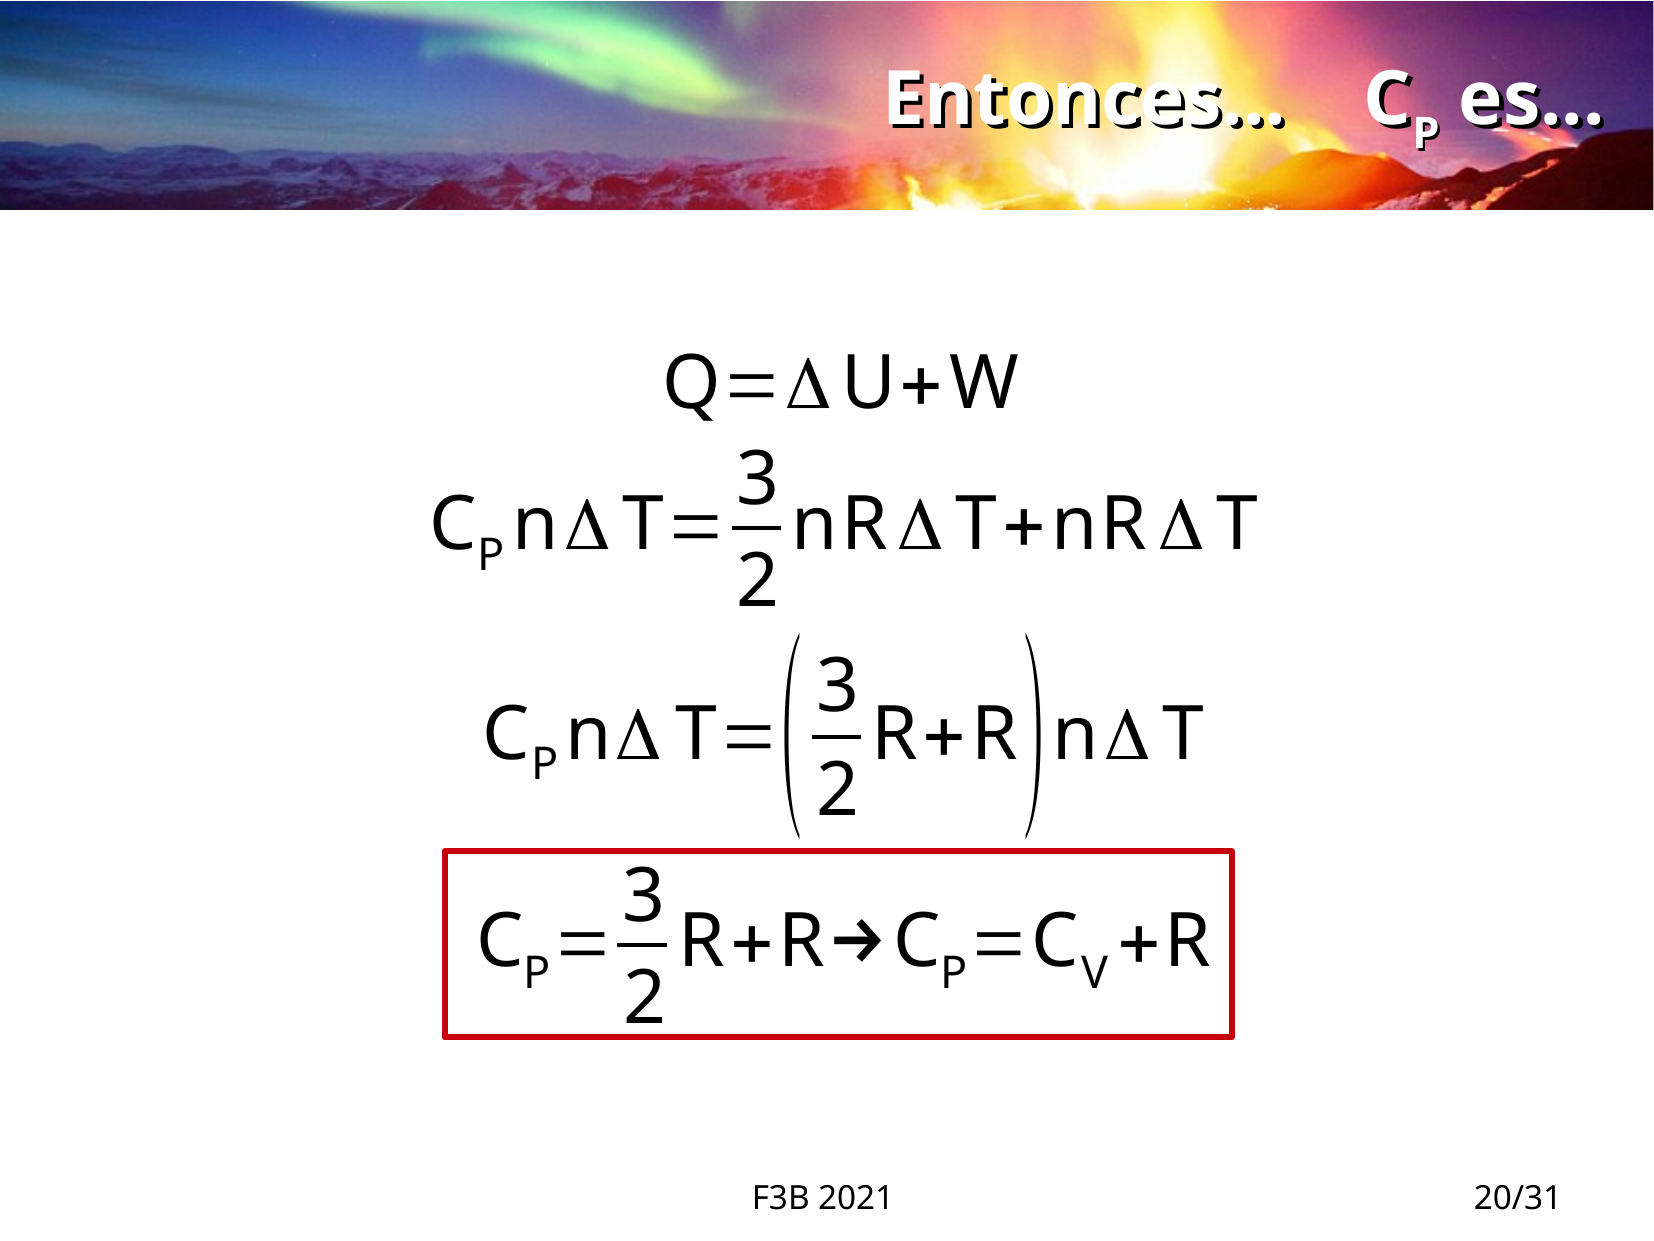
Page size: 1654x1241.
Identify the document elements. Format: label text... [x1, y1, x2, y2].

chart [423, 335, 1265, 1043]
title Entonces... CP es... [45, 15, 1606, 191]
picture [0, 1, 1654, 210]
